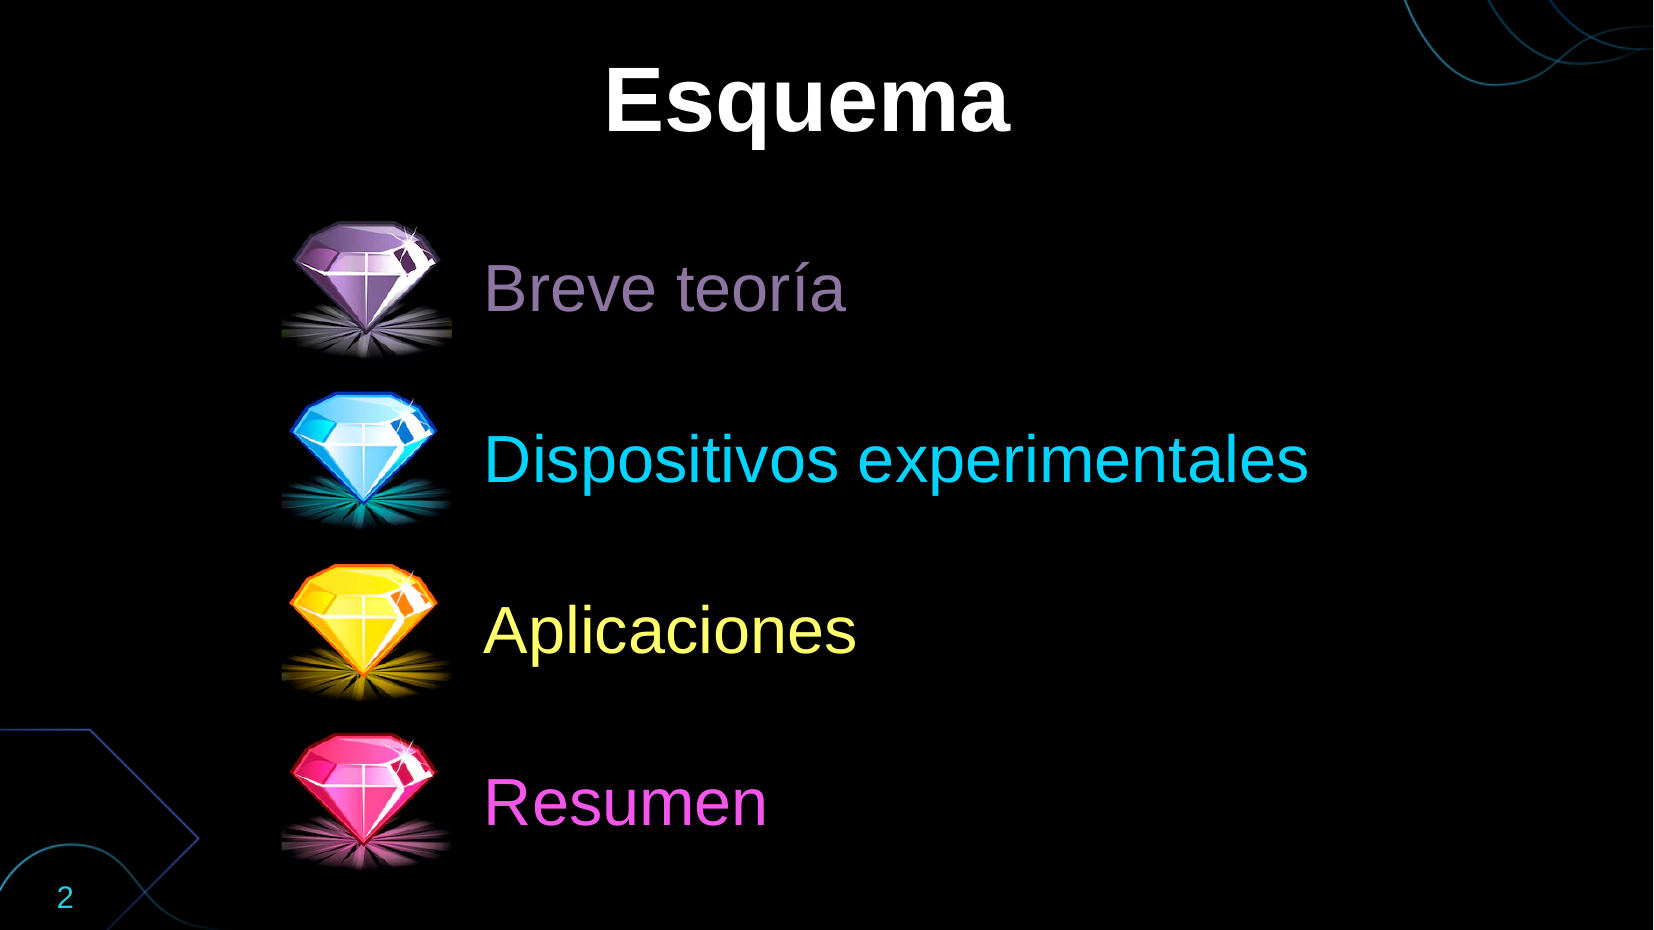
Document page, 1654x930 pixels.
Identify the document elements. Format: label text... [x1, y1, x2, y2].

text_box Aplicaciones [469, 585, 874, 676]
text_box Resumen [469, 757, 785, 847]
text_box <number> [42, 873, 215, 930]
text_box Dispositivos experimentales [469, 414, 1327, 505]
picture [0, 0, 1654, 930]
text_box Esquema [588, 40, 1065, 159]
text_box Breve teoría [469, 243, 863, 334]
